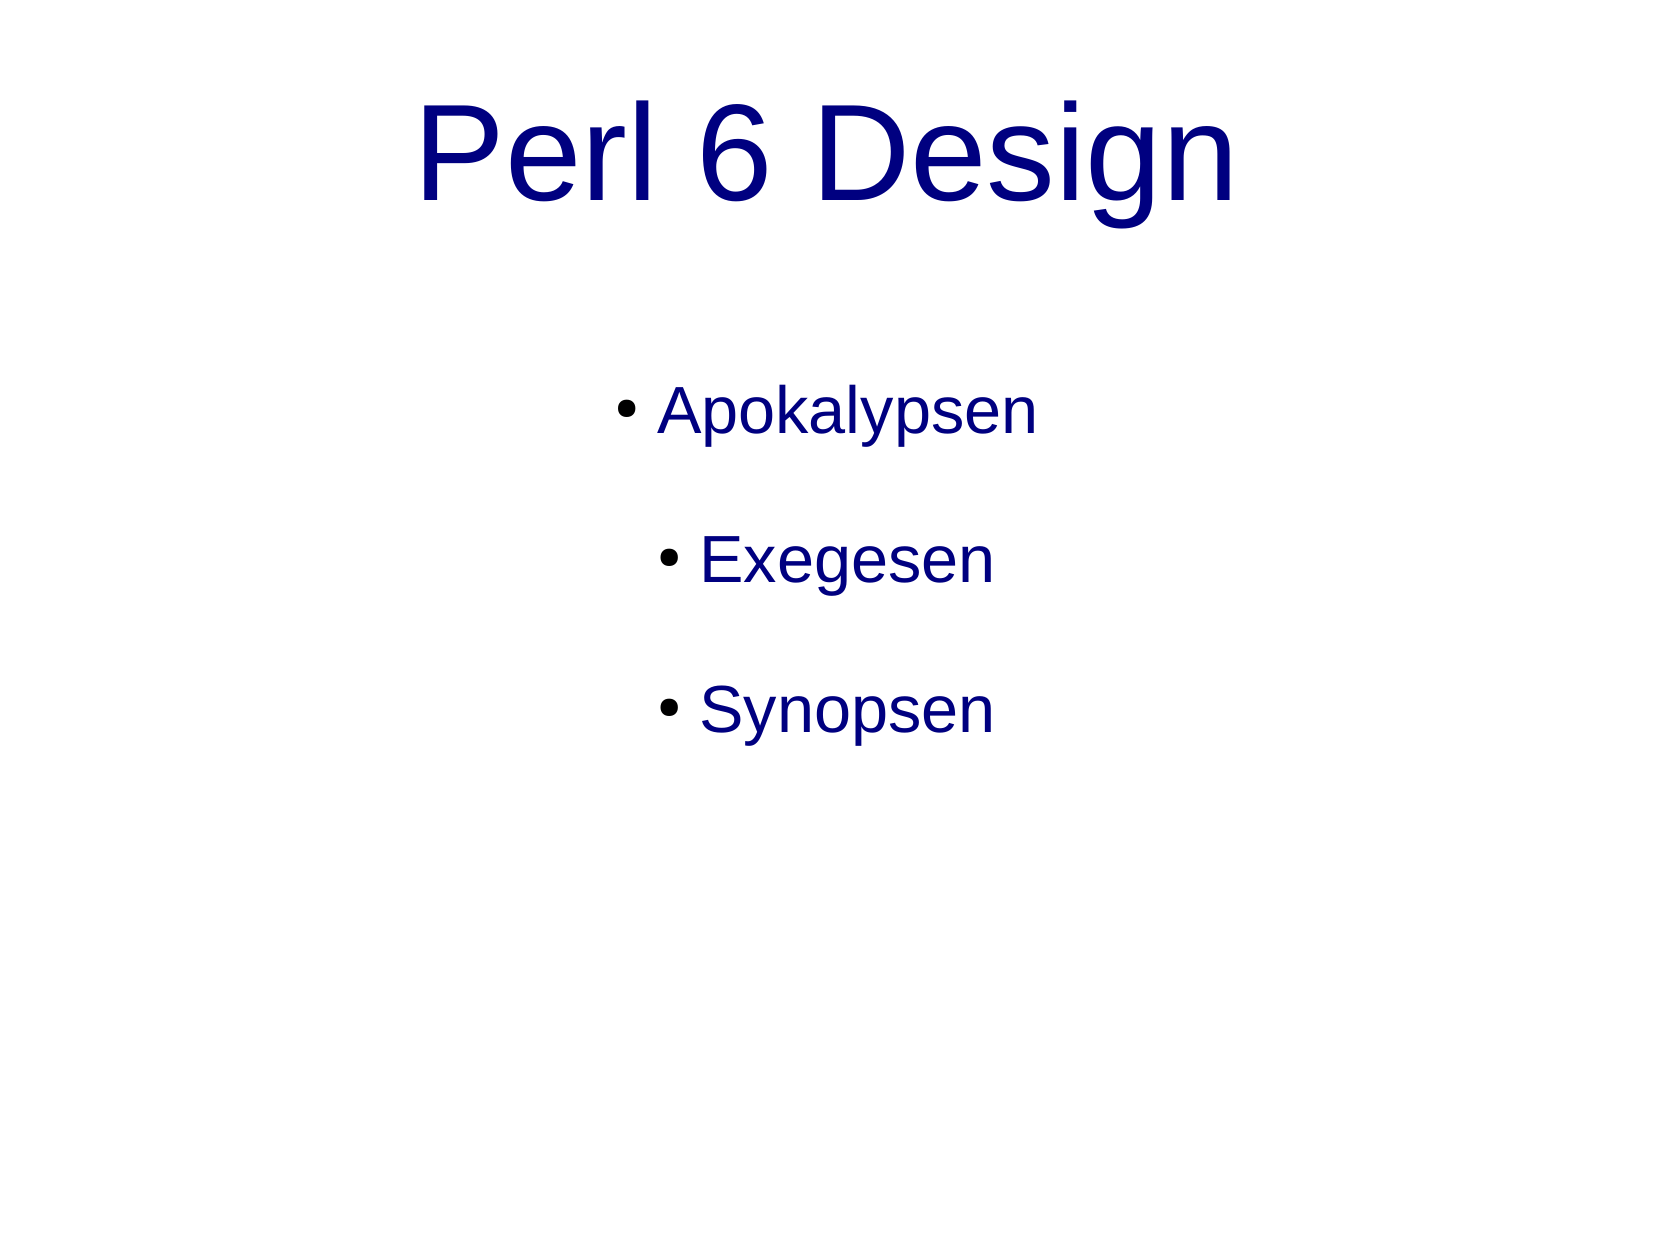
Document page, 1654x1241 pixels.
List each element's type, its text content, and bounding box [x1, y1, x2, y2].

title Perl 6 Design [82, 49, 1571, 257]
subtitle Apokalypsen Exegesen Synopsen [82, 290, 1571, 1109]
